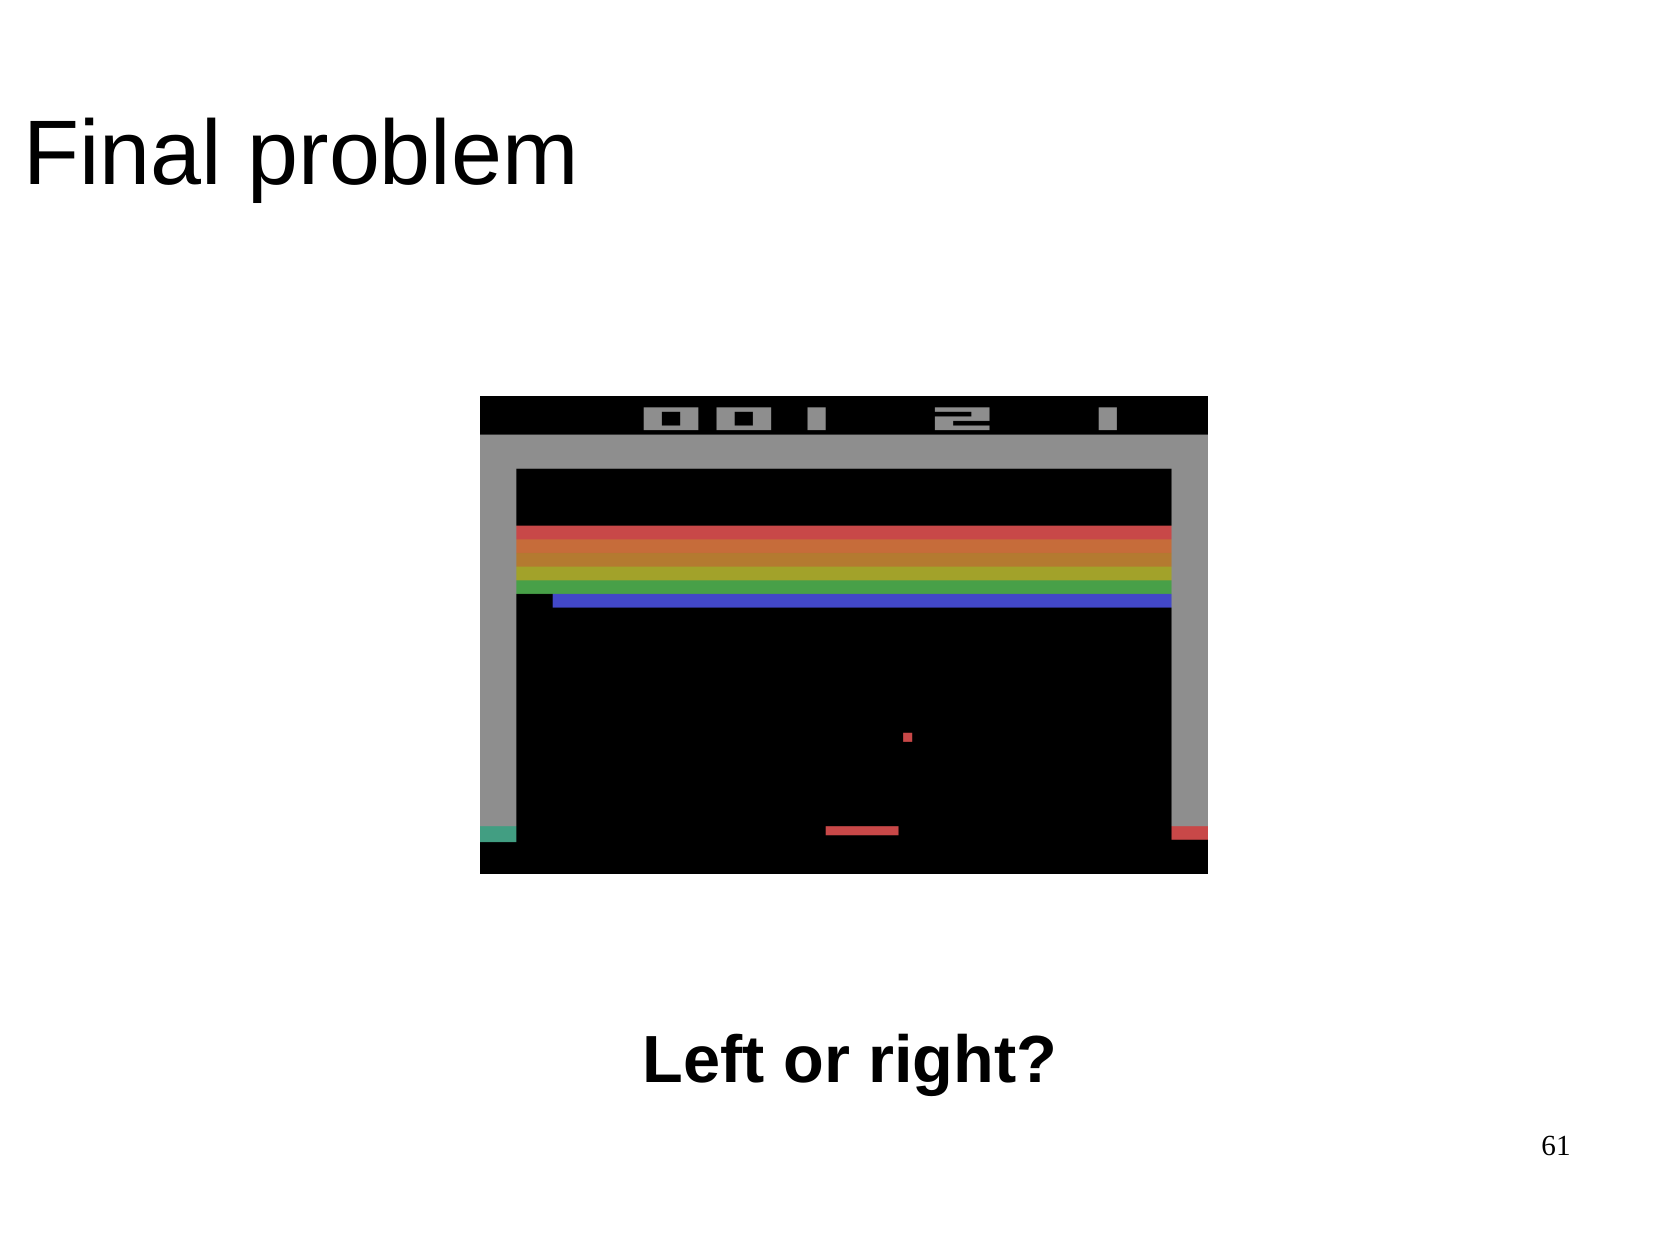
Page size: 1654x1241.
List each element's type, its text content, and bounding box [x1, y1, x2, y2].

list Left or right? [527, 1022, 1103, 1241]
title Final problem [23, 49, 1512, 257]
picture [480, 396, 1208, 874]
